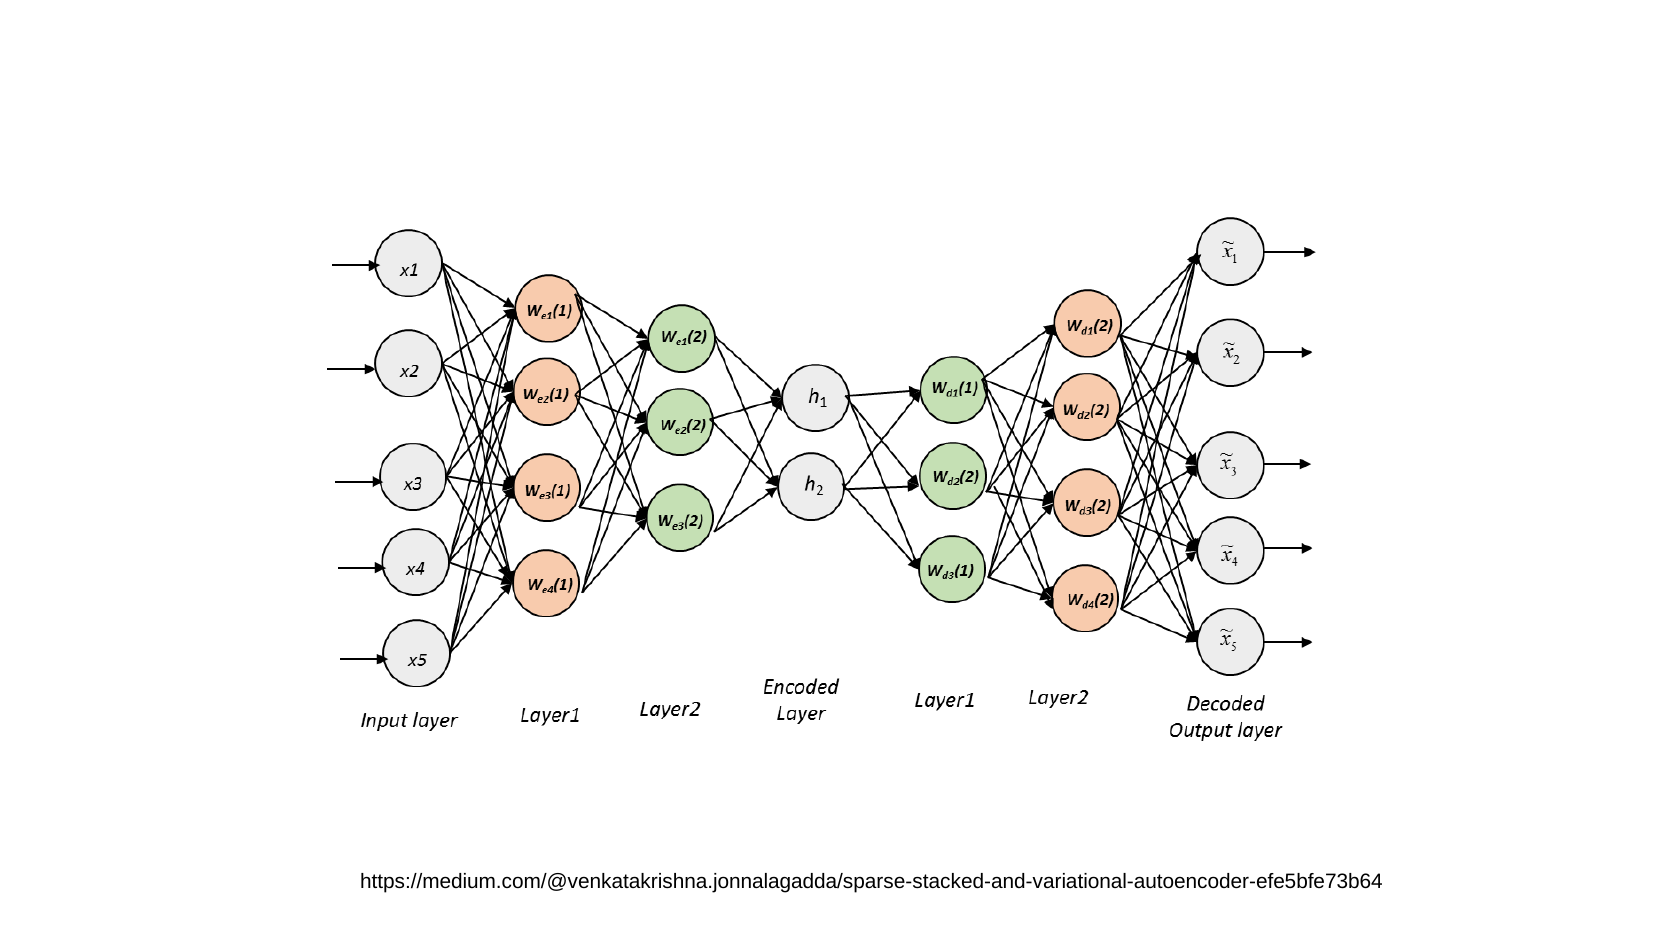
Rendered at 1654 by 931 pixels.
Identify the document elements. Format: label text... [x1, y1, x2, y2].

picture [327, 217, 1327, 758]
text_box https://medium.com/@venkatakrishna.jonnalagadda/sparse-stacked-and-variational-autoencoder-efe5bfe73b64 [345, 862, 1463, 931]
